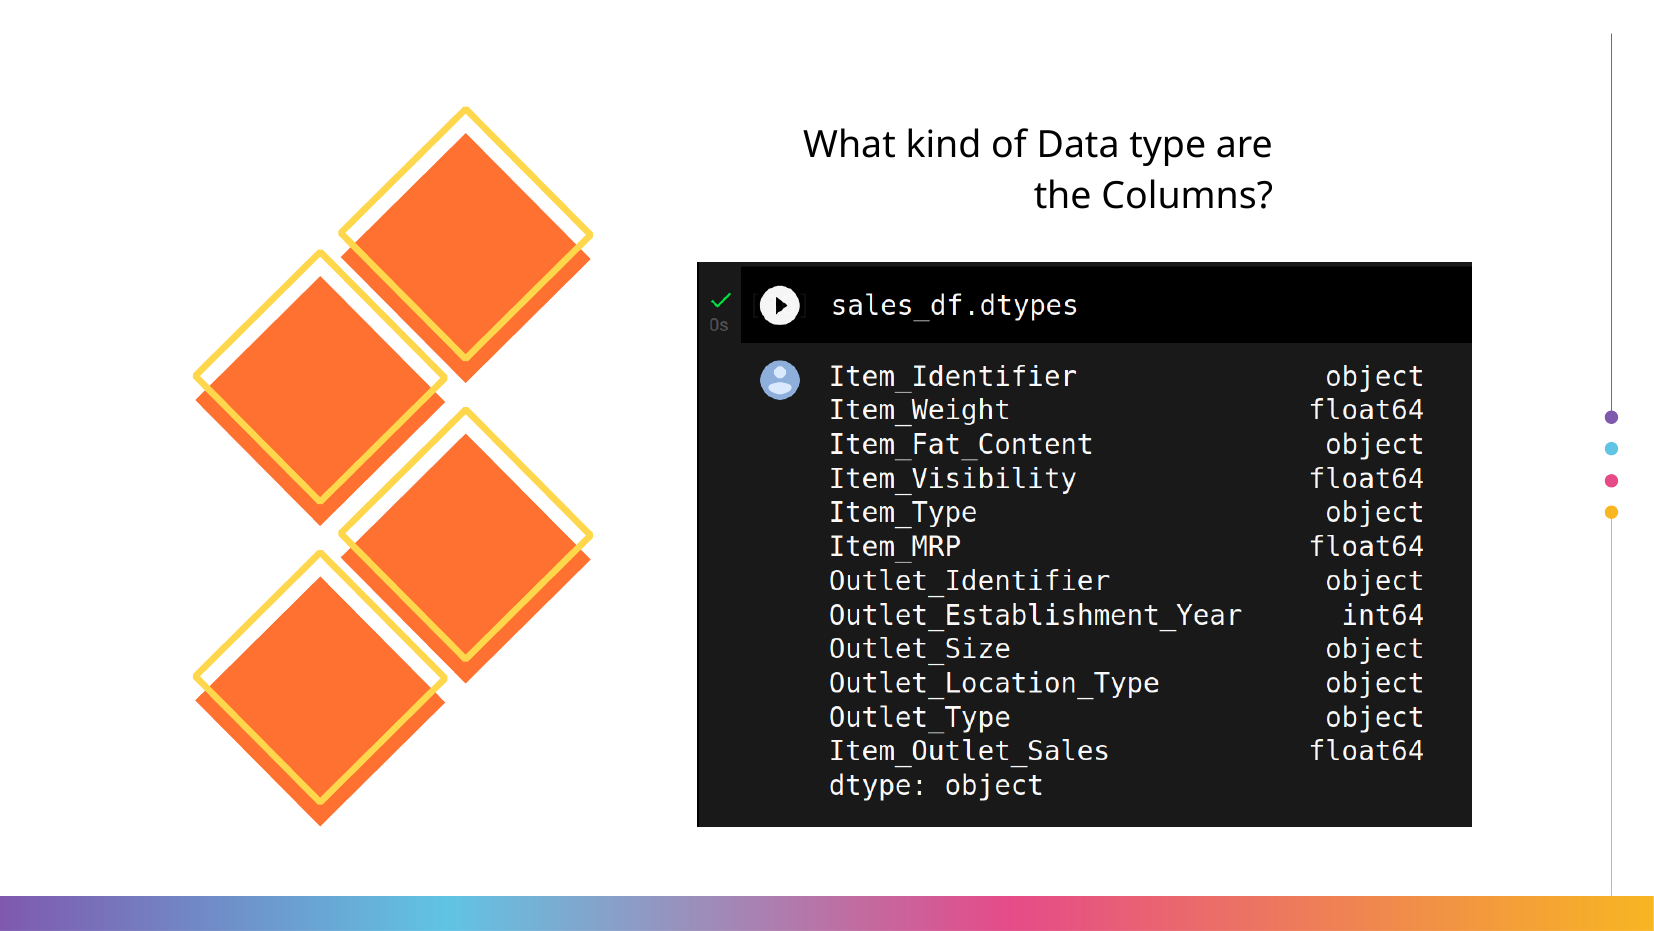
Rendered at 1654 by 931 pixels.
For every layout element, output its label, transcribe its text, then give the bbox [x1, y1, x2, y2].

picture [0, 896, 1654, 931]
title What kind of Data type are the Columns? [750, 112, 1274, 226]
picture [697, 262, 1472, 827]
